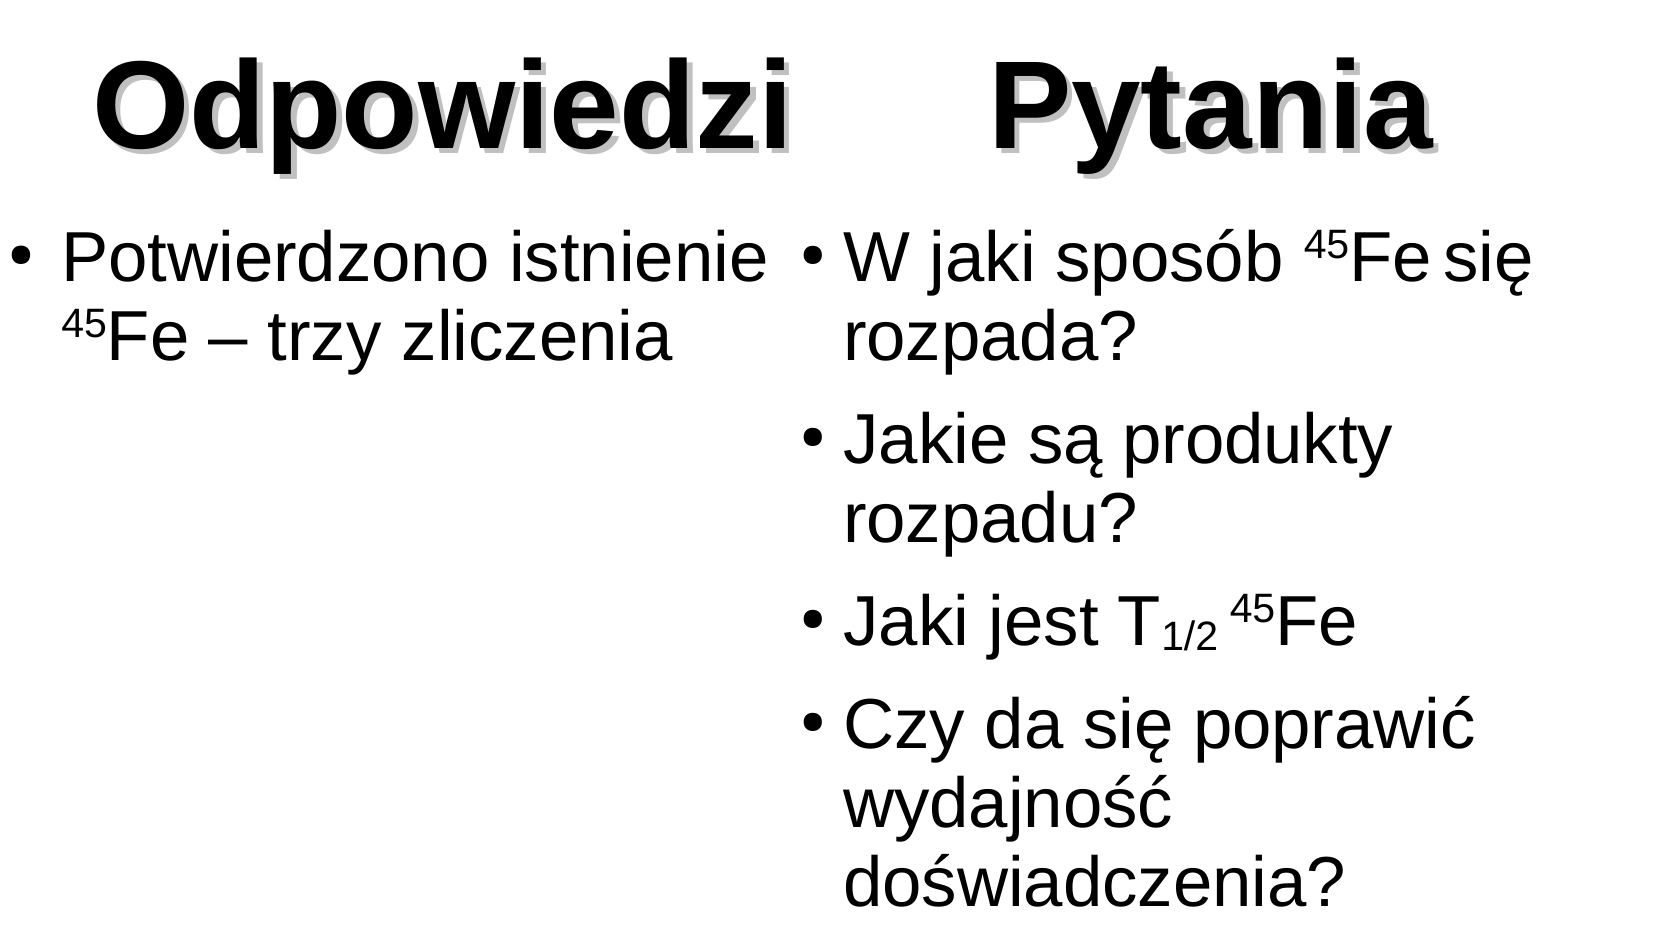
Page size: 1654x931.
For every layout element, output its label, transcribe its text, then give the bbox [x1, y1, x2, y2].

title Pytania [850, 17, 1571, 193]
list Potwierdzono istnienie 45Fe – trzy zliczenia [0, 217, 786, 931]
list W jaki sposób 45Fe się rozpada? Jakie są produkty rozpadu? Jaki jest T1/2 45Fe Czy da się poprawić wydajność doświadczenia? [786, 217, 1654, 931]
title Odpowiedzi [82, 16, 803, 193]
